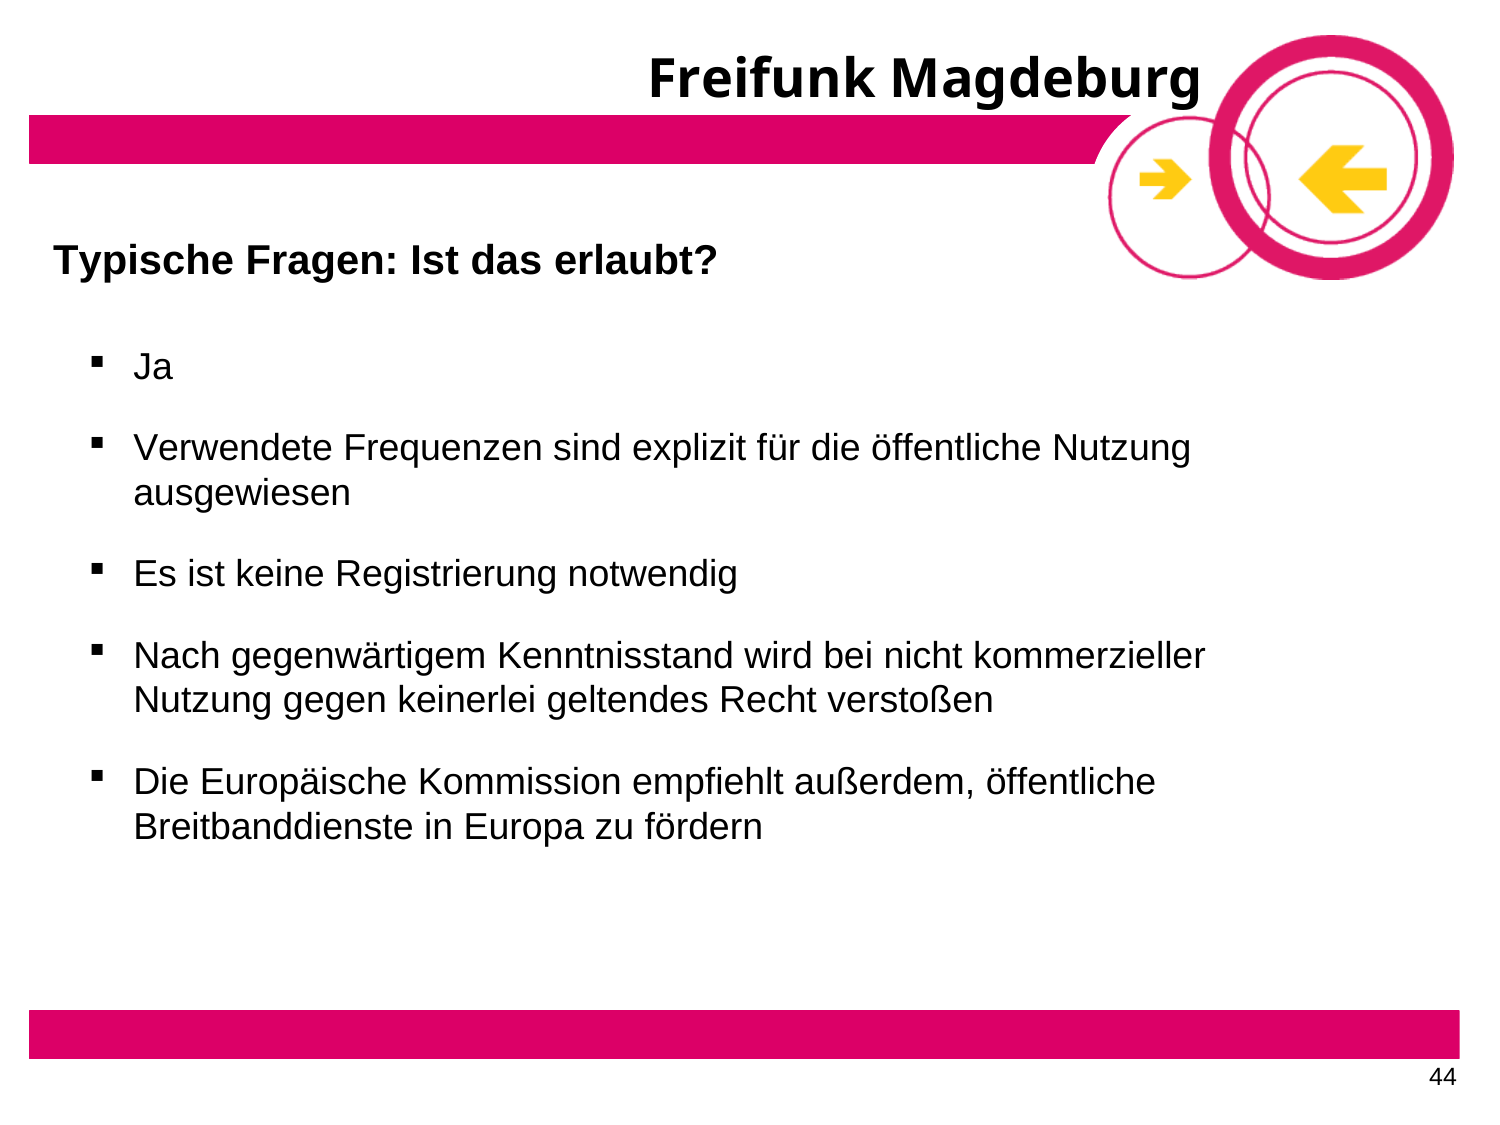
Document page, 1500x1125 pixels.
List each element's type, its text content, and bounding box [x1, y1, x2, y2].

text_box Ja Verwendete Frequenzen sind explizit für die öffentliche Nutzung ausgewiesen Es ist keine Registrierung notwendig Nach gegenwärtigem Kenntnisstand wird bei nicht kommerzieller Nutzung gegen keinerlei geltendes Recht verstoßen Die Europäische Kommission empfiehlt außerdem, öffentliche Breitbanddienste in Europa zu fördern [59, 342, 1288, 980]
text_box Typische Fragen: Ist das erlaubt? [53, 233, 1046, 313]
picture [1107, 35, 1454, 280]
